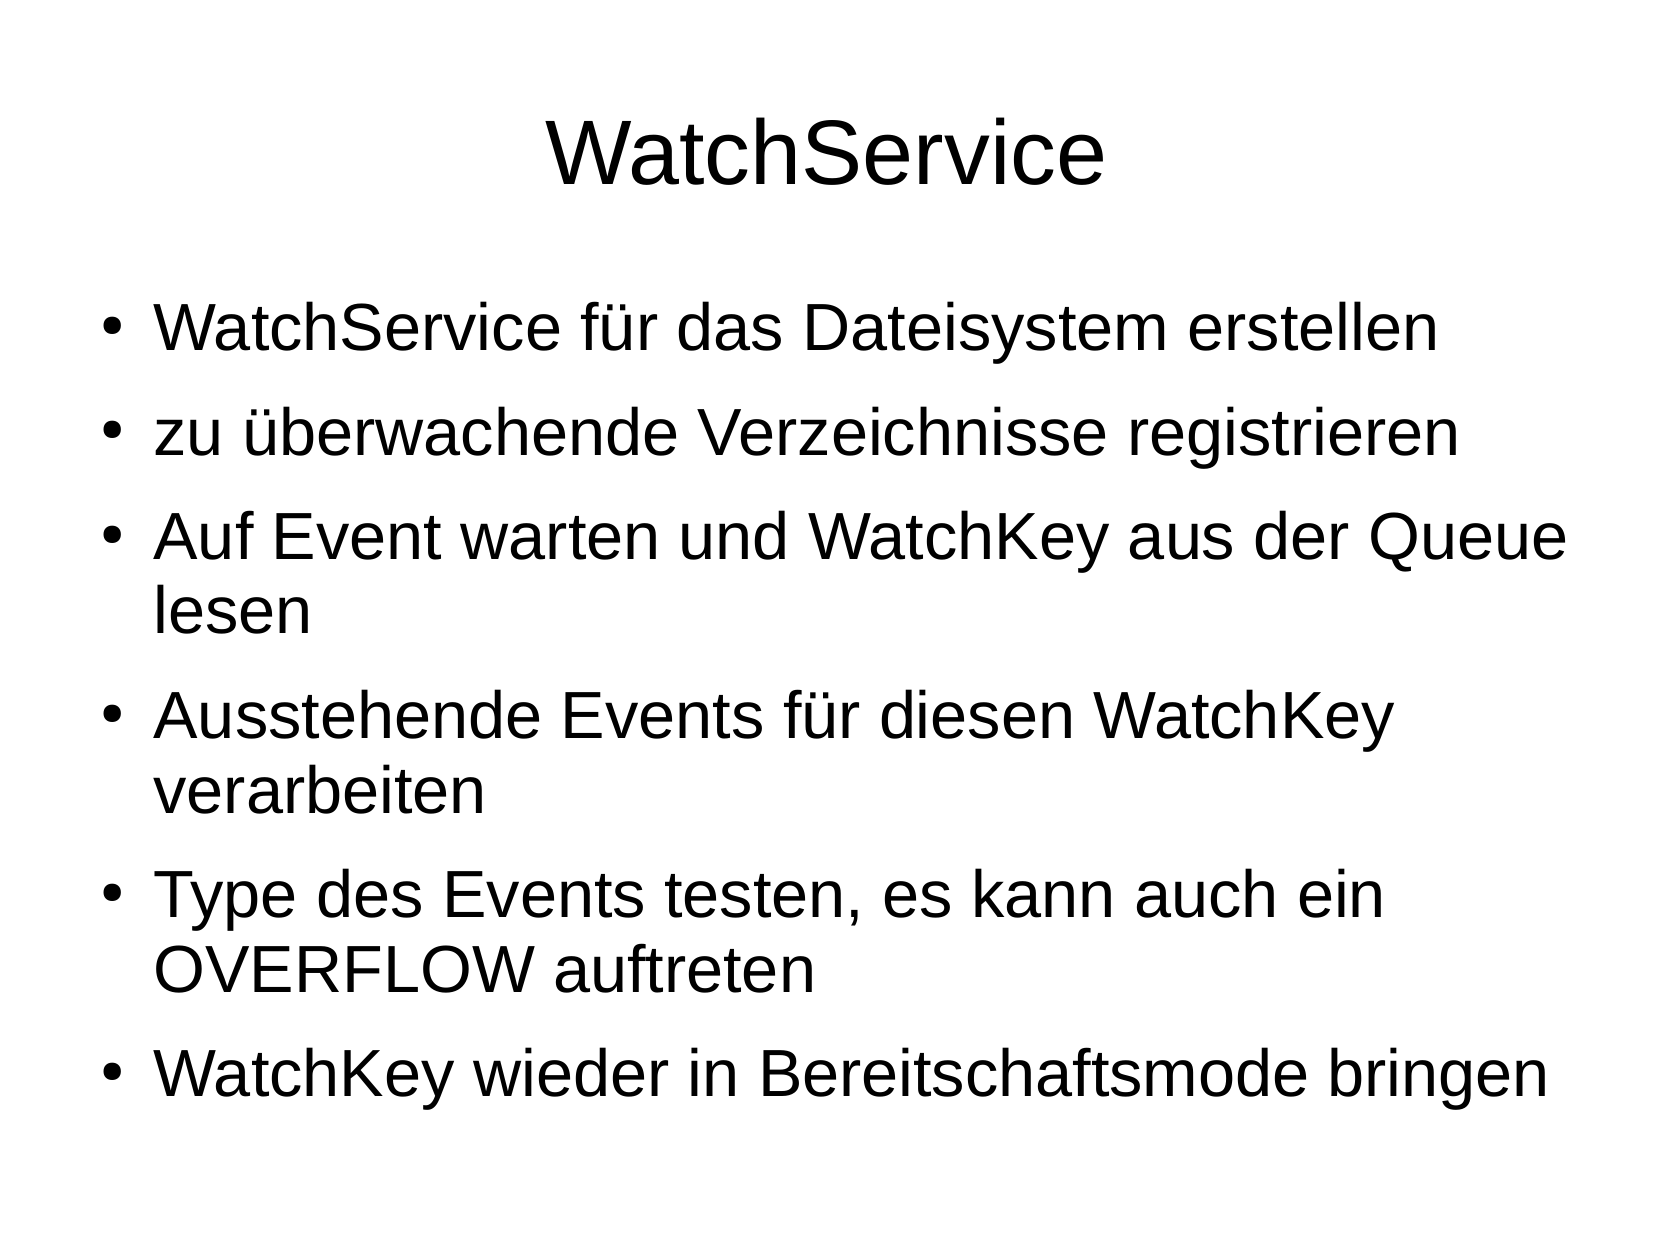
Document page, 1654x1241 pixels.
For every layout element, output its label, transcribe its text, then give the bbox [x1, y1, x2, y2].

title WatchService [82, 49, 1571, 257]
list WatchService für das Dateisystem erstellen zu überwachende Verzeichnisse registrieren Auf Event warten und WatchKey aus der Queue lesen Ausstehende Events für diesen WatchKey verarbeiten Type des Events testen, es kann auch ein OVERFLOW auftreten WatchKey wieder in Bereitschaftsmode bringen [82, 290, 1571, 1146]
